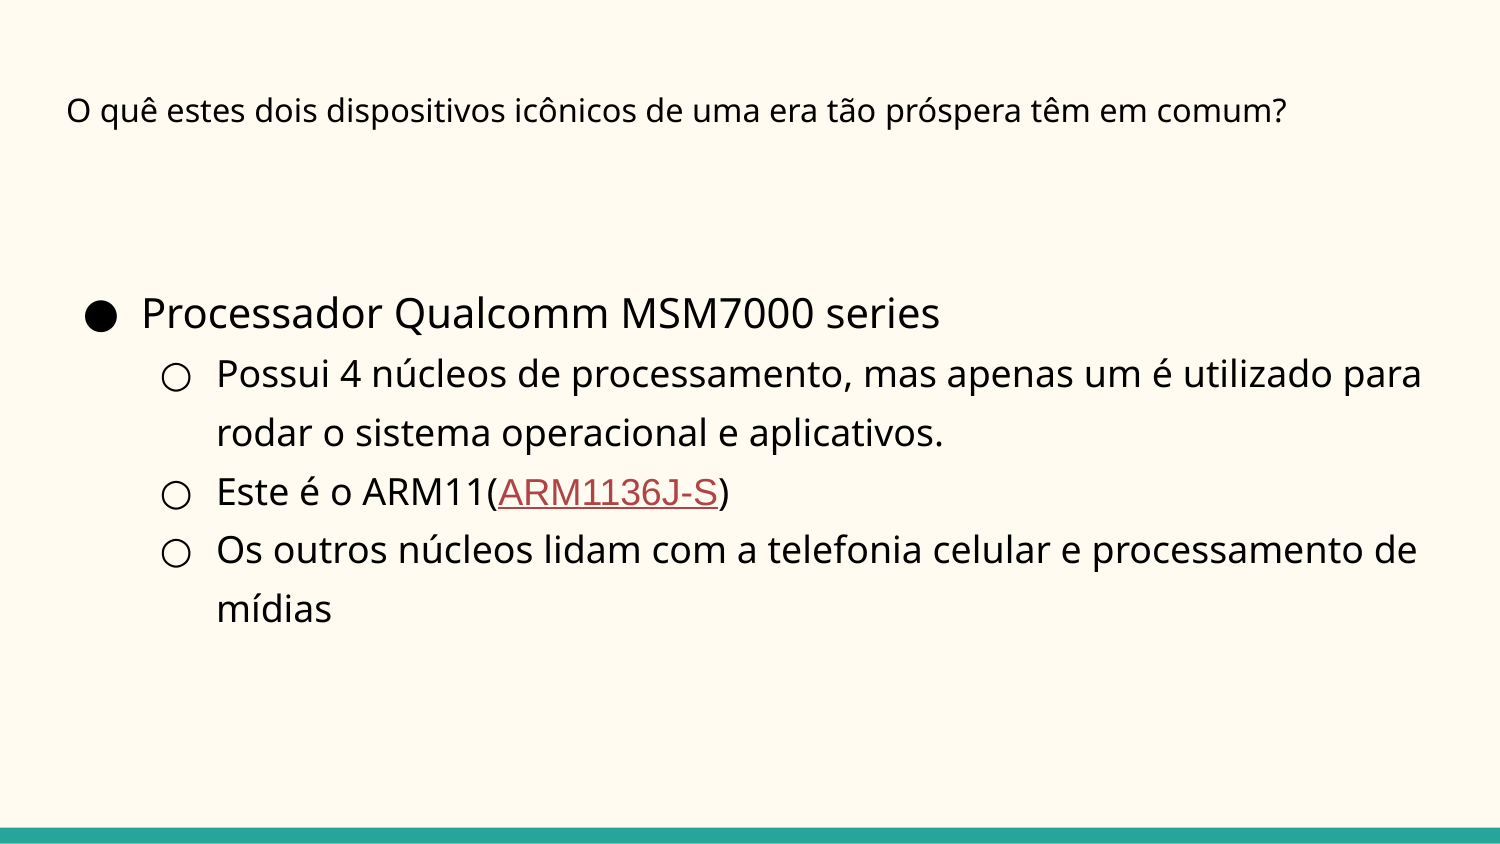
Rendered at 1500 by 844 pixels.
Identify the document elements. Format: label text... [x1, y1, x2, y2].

list Processador Qualcomm MSM7000 series Possui 4 núcleos de processamento, mas apenas um é utilizado para rodar o sistema operacional e aplicativos. Este é o ARM11(ARM1136J-S) Os outros núcleos lidam com a telefonia celular e processamento de mídias [51, 259, 1449, 750]
title O quê estes dois dispositivos icônicos de uma era tão próspera têm em comum? [51, 72, 1449, 174]
